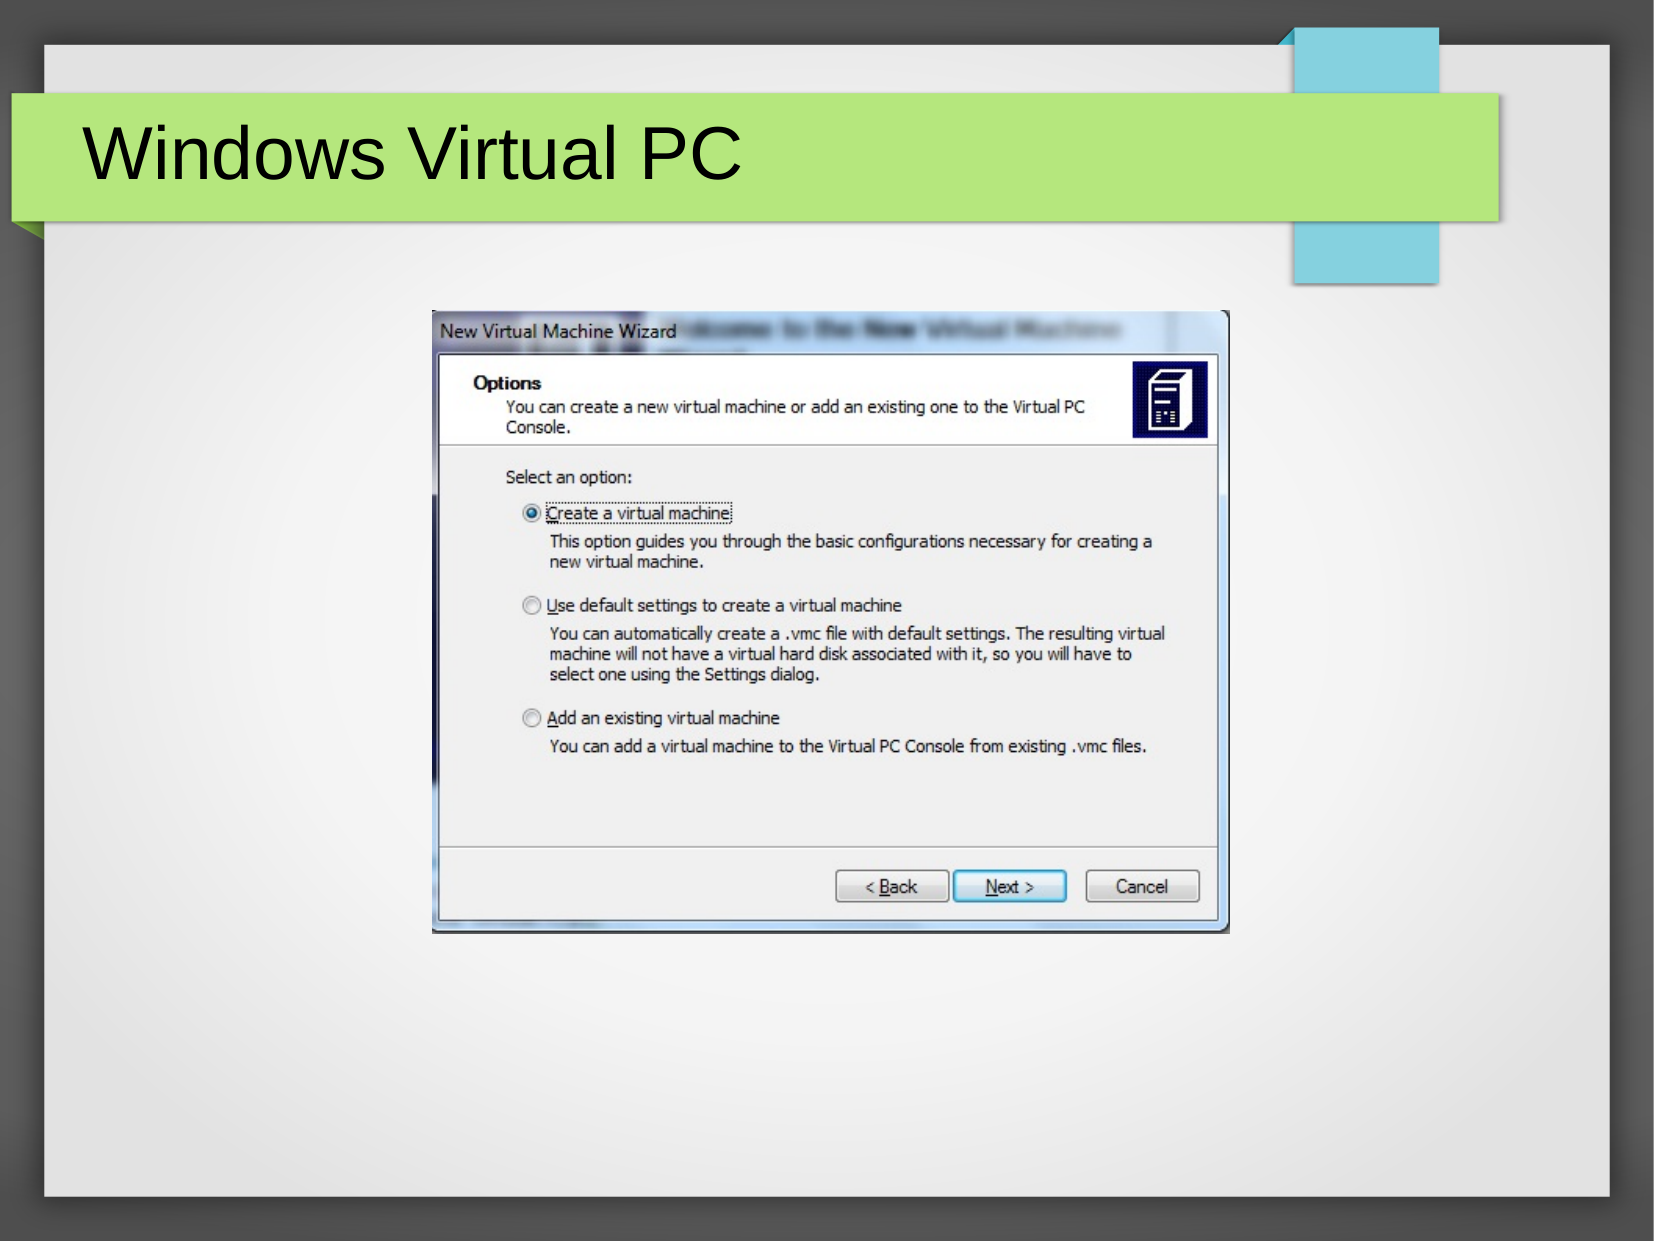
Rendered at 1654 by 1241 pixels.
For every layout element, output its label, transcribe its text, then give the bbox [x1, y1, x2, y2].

title Windows Virtual PC [82, 94, 1264, 213]
picture [0, 0, 1654, 1241]
